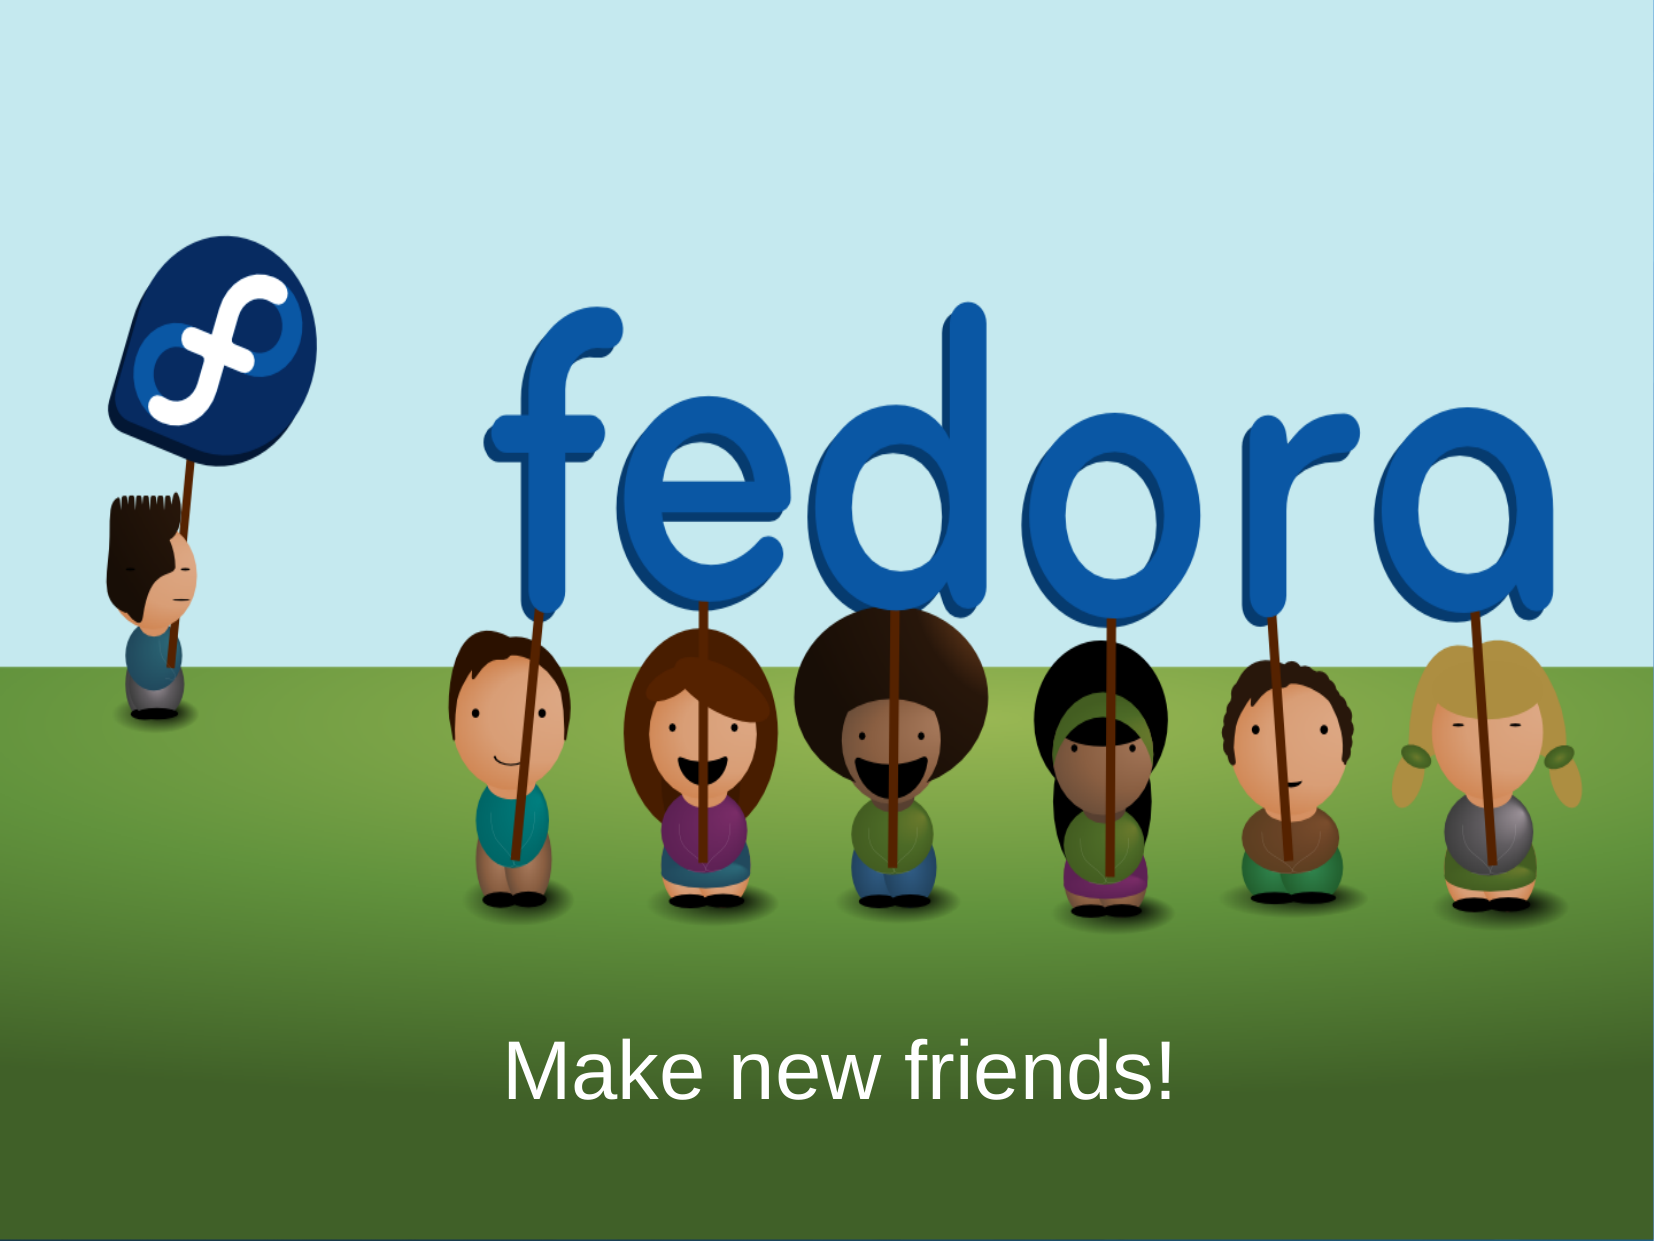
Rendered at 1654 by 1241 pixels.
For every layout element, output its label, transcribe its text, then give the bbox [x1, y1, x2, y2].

picture [0, 0, 1654, 1241]
text_box Make new friends! [487, 1017, 1194, 1126]
